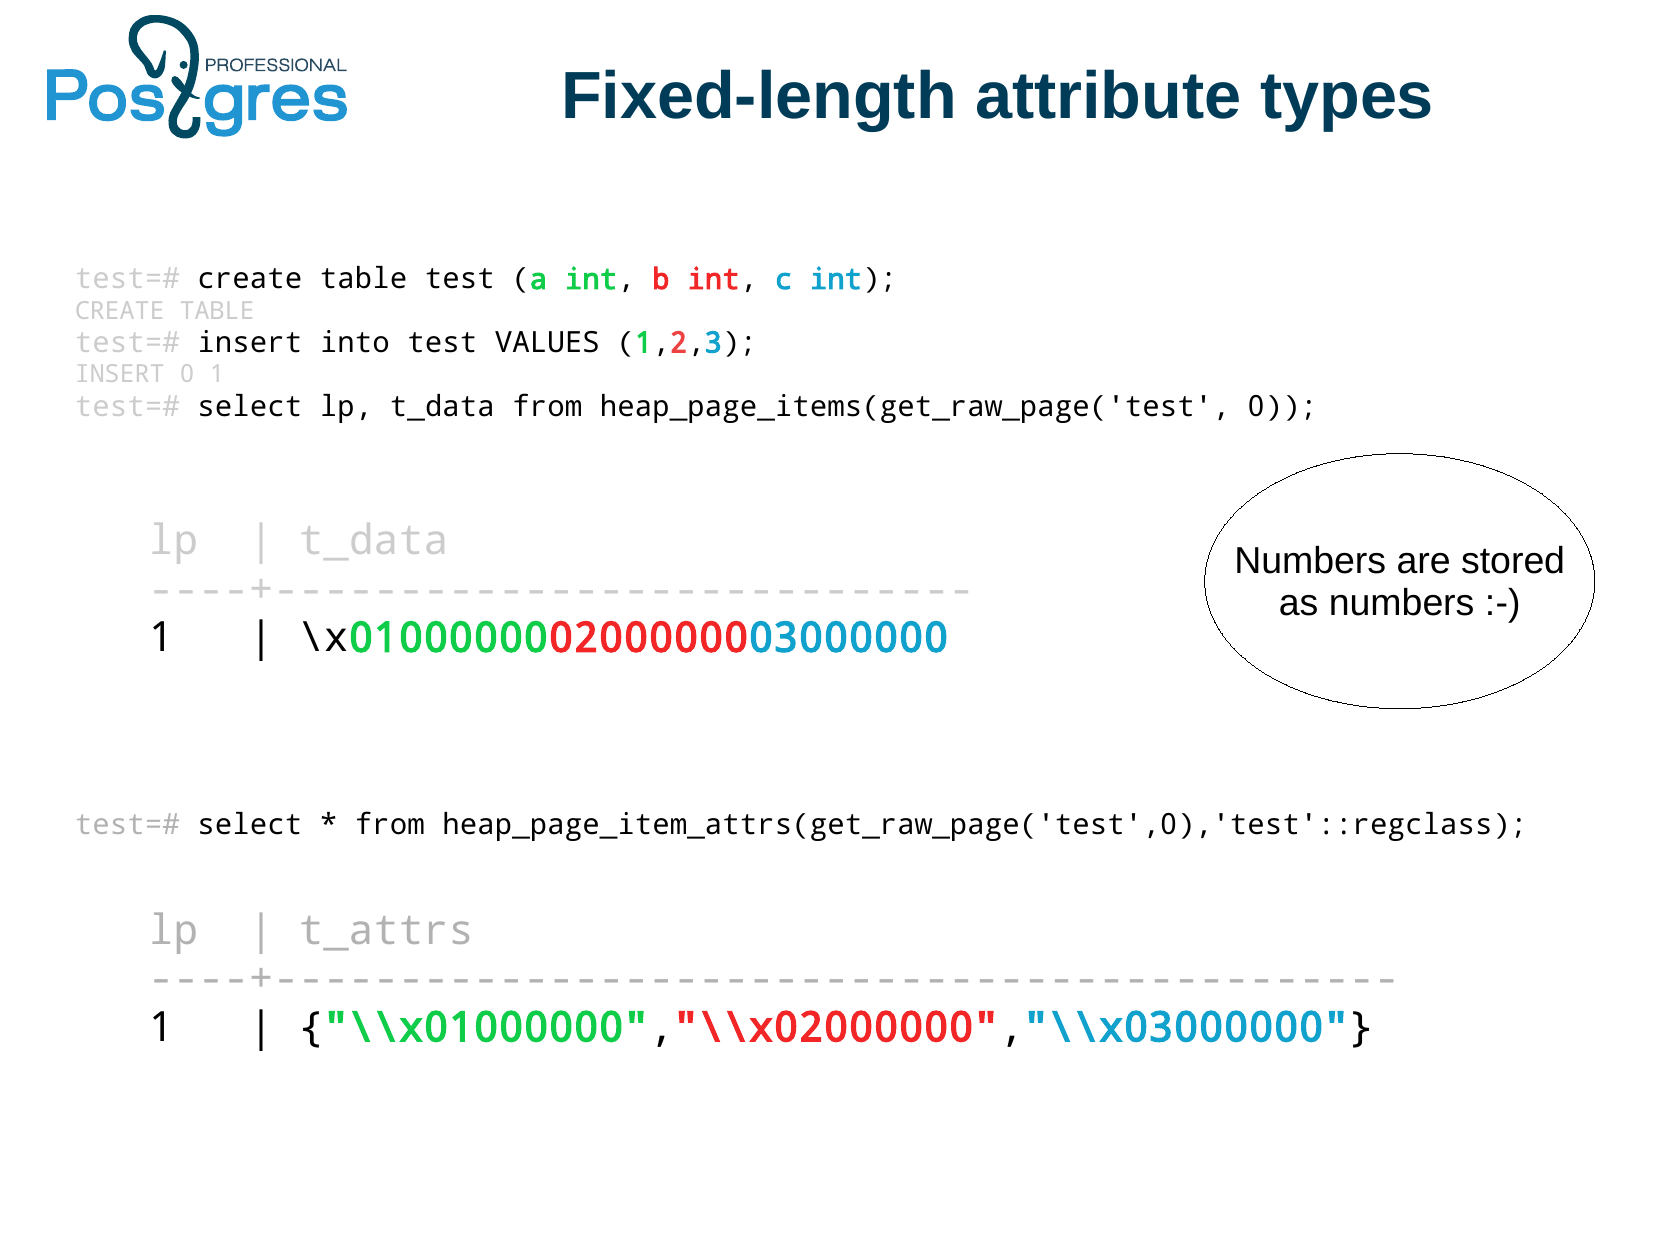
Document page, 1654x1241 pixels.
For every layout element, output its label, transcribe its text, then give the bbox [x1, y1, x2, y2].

text_box Numbers are stored as numbers :-) [1204, 453, 1595, 709]
text_box test=# create table test (a int, b int, c int); CREATE TABLE test=# insert into test VALUES (1,2,3); INSERT 0 1 test=# select lp, t_data from heap_page_items(get_raw_page('test', 0)); lp | t_data ----+---------------------------- 1 | \x010000000200000003000000 test=# select * from heap_page_item_attrs(get_raw_page('test',0),'test'::regclass); lp | t_attrs ----+--------------------------------------------- 1 | {"\\x01000000","\\x02000000","\\x03000000"} [60, 254, 1571, 1123]
title Fixed-length attribute types [389, 49, 1607, 142]
